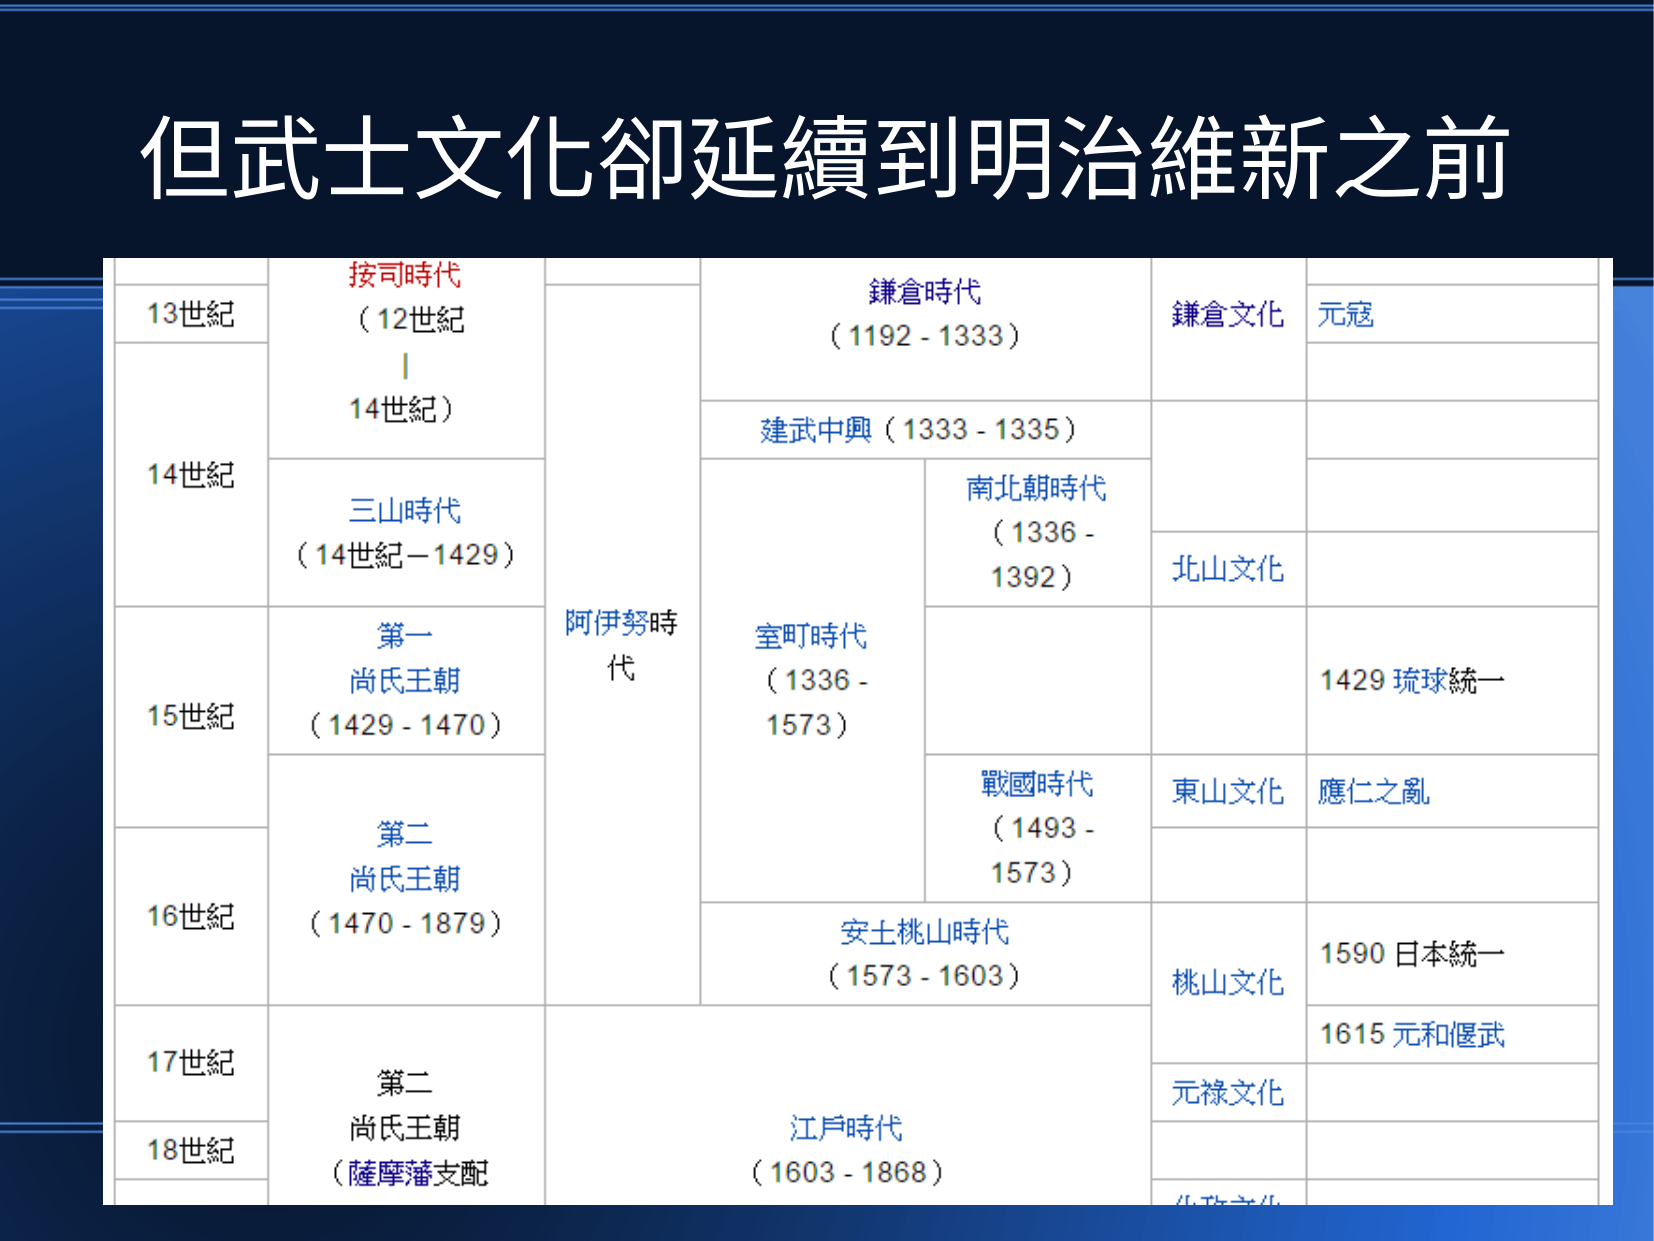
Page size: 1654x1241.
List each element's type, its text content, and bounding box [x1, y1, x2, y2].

title 但武士文化卻延續到明治維新之前 [82, 49, 1571, 257]
picture [0, 0, 1654, 1241]
